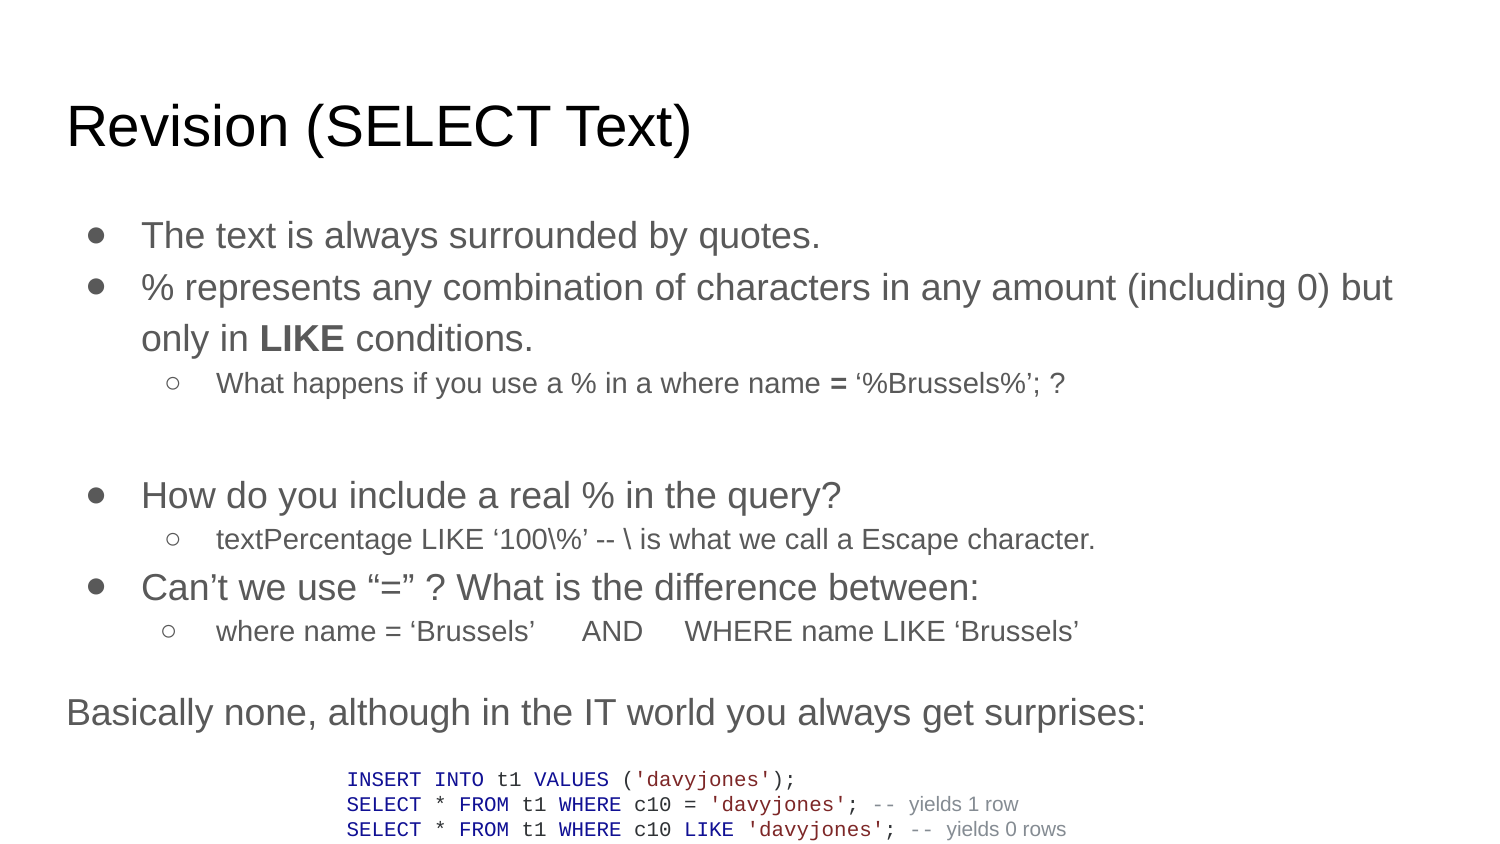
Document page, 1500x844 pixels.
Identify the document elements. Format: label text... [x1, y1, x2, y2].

title Revision (SELECT Text) [51, 72, 1449, 167]
list The text is always surrounded by quotes. % represents any combination of characters in any amount (including 0) but only in LIKE conditions. What happens if you use a % in a where name = ‘%Brussels%’; ? How do you include a real % in the query? textPercentage LIKE ‘100\%’ -- \ is what we call a Escape character. Can’t we use “=” ? What is the difference between: where name = ‘Brussels’ AND WHERE name LIKE ‘Brussels’ Basically none, although in the IT world you always get surprises: INSERT INTO t1 VALUES ('davyjones'); SELECT * FROM t1 WHERE c10 = 'davyjones'; -- yields 1 row SELECT * FROM t1 WHERE c10 LIKE 'davyjones'; -- yields 0 rows [51, 189, 1449, 844]
